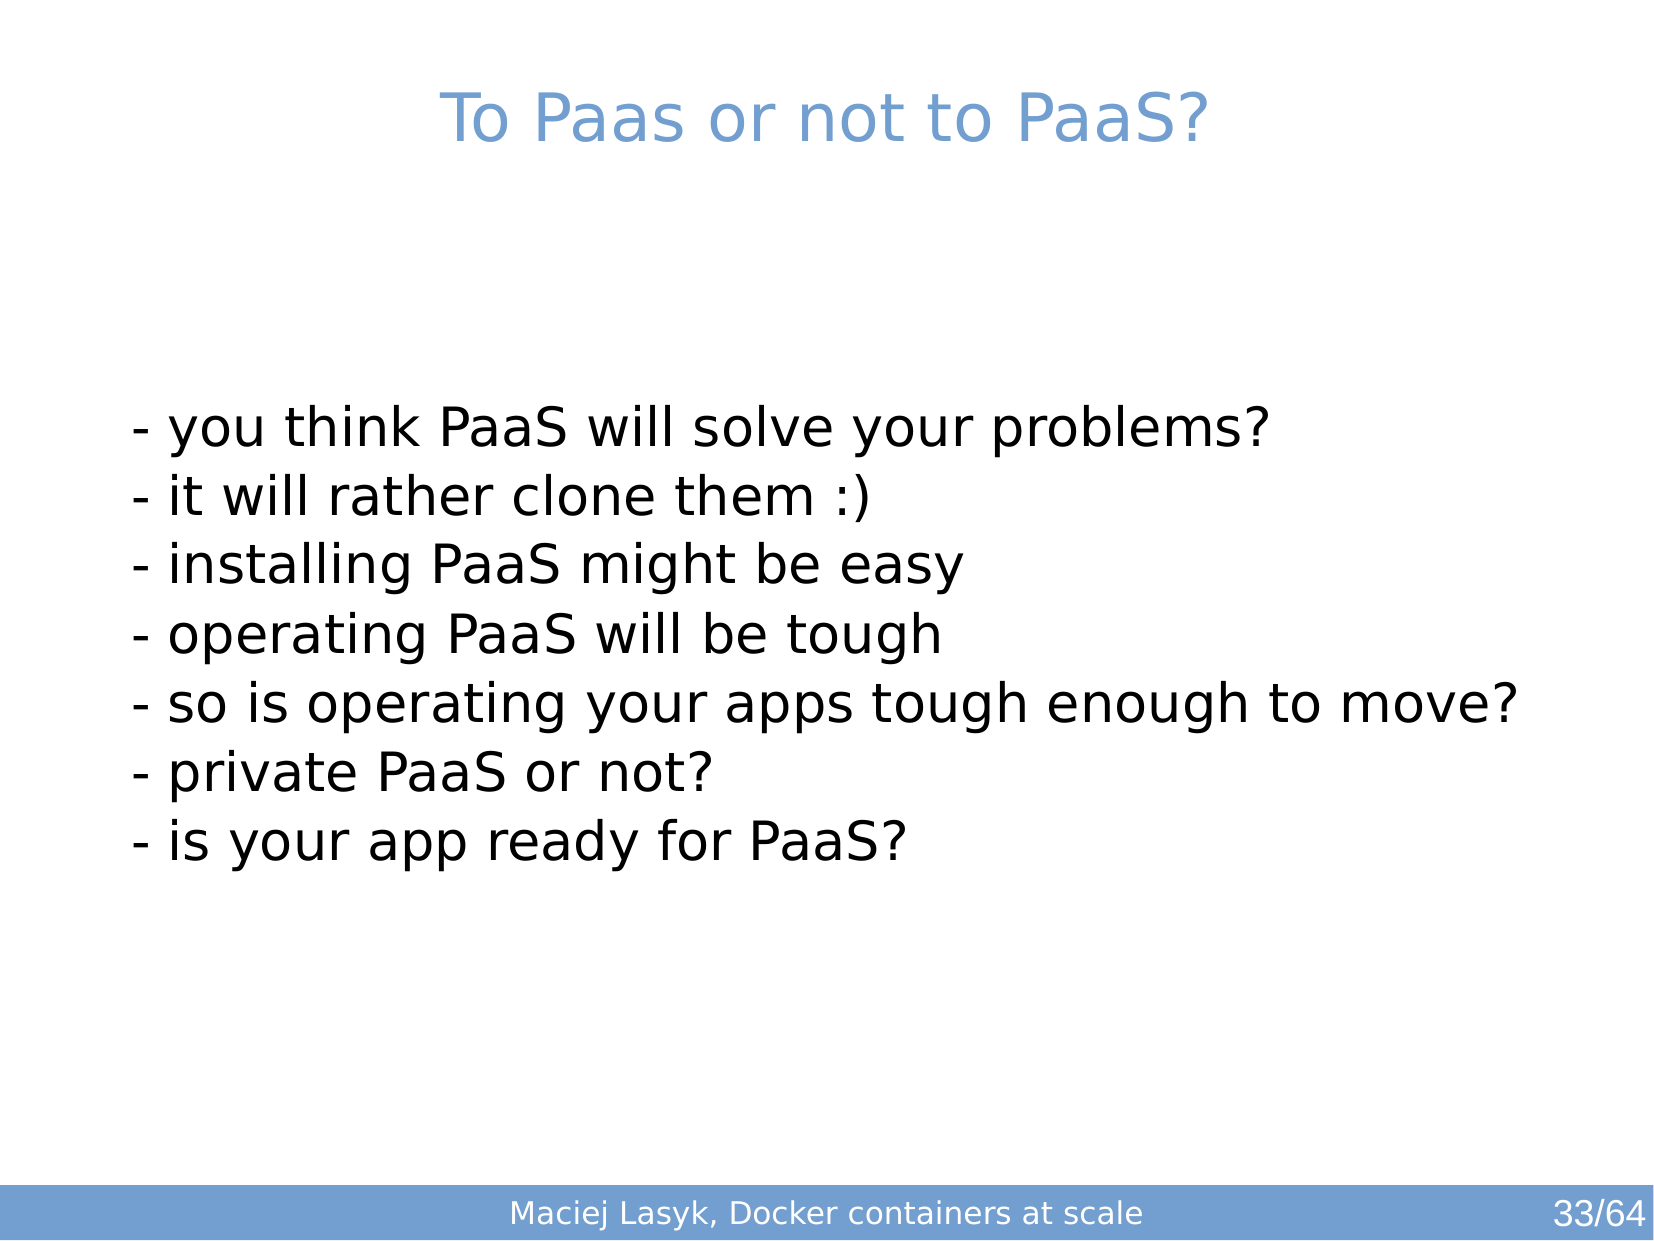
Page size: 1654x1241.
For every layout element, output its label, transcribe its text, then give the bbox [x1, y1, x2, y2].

text_box - you think PaaS will solve your problems? - it will rather clone them :) - installing PaaS might be easy - operating PaaS will be tough - so is operating your apps tough enough to move? - private PaaS or not? - is your app ready for PaaS? [116, 388, 1538, 950]
text_box Maciej Lasyk, Docker containers at scale [494, 1188, 1160, 1240]
text_box 33/64 [1527, 1185, 1654, 1241]
text_box To Paas or not to PaaS? [426, 72, 1228, 166]
text_box [0, 1185, 1527, 1241]
